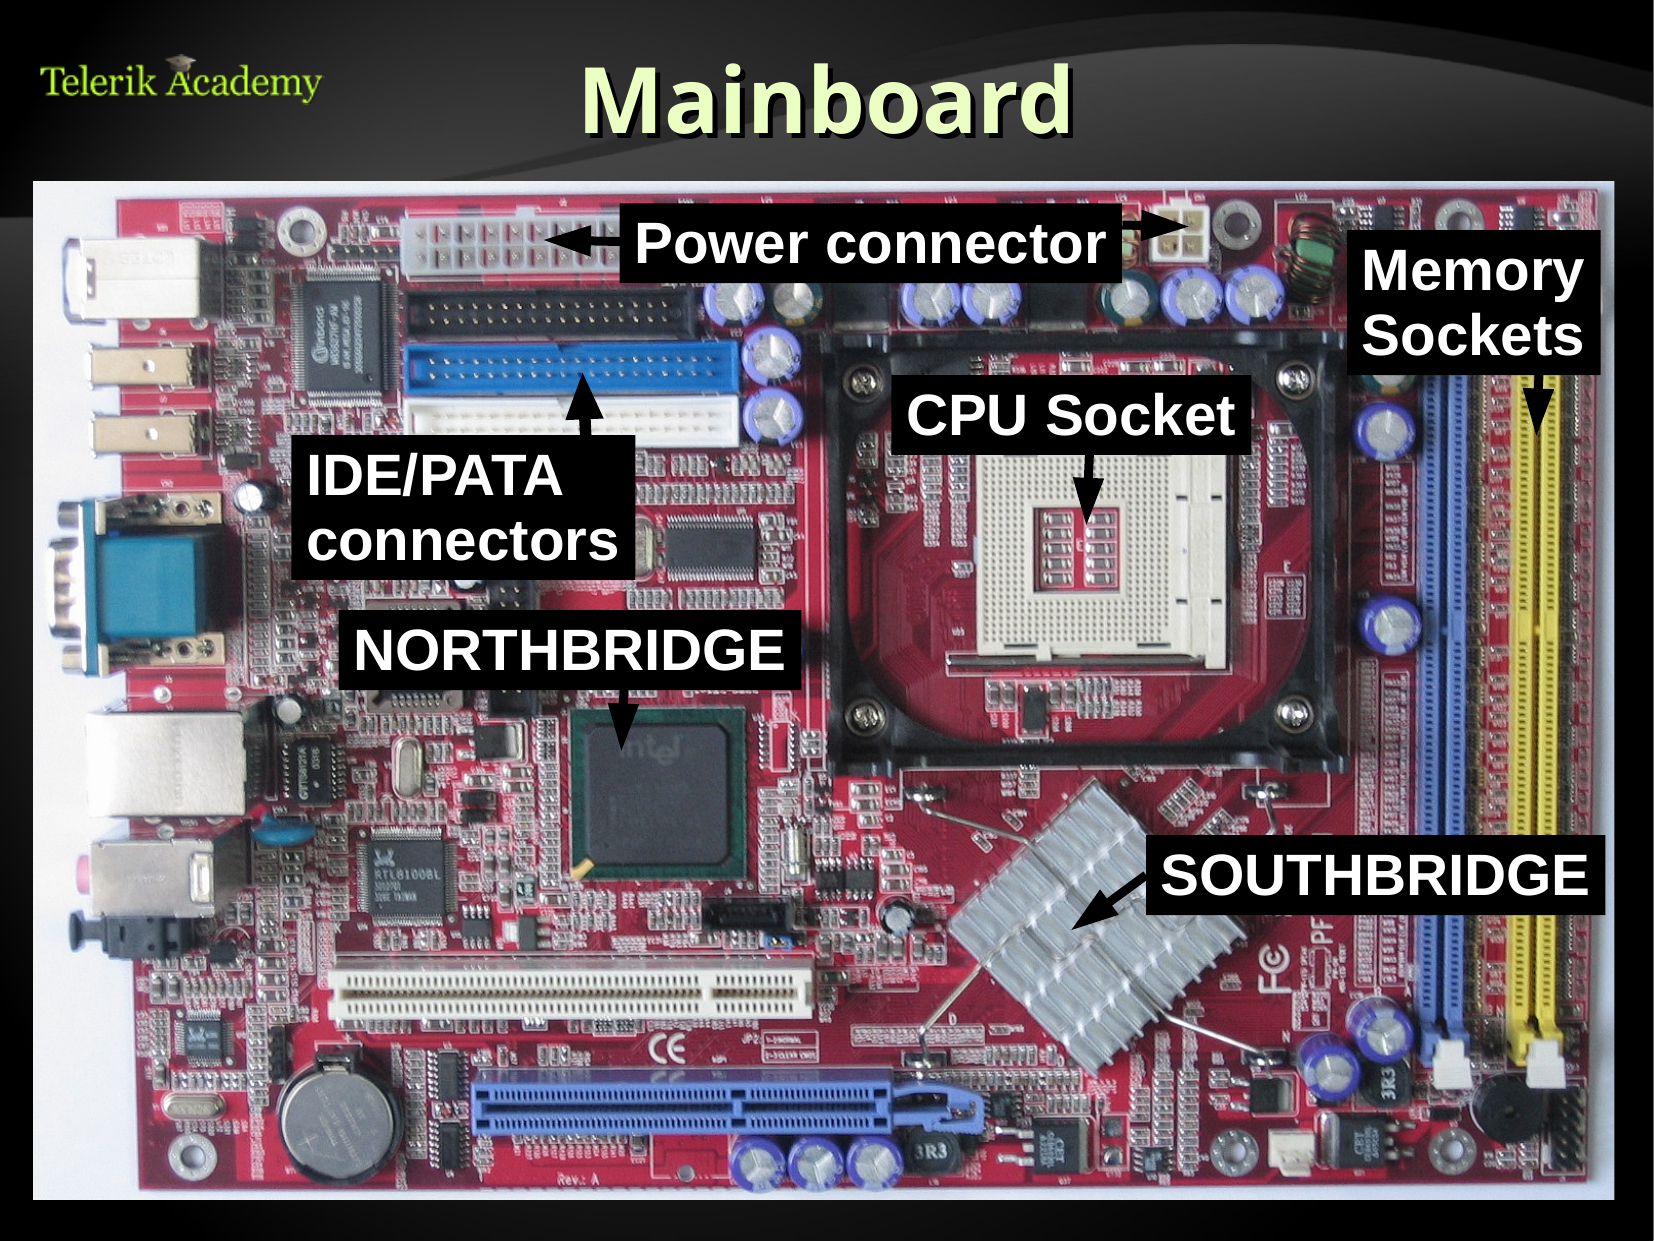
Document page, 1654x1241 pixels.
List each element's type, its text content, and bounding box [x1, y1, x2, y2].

text_box Power connector [619, 203, 1122, 284]
text_box NORTHBRIDGE [338, 610, 802, 691]
title Mainboard [82, 19, 1571, 177]
text_box Memory Sockets [1347, 230, 1601, 376]
text_box SOUTHBRIDGE [1146, 835, 1606, 916]
text_box IDE/PATA connectors [291, 435, 636, 580]
picture [0, 0, 1654, 1241]
text_box CPU Socket [891, 375, 1252, 455]
